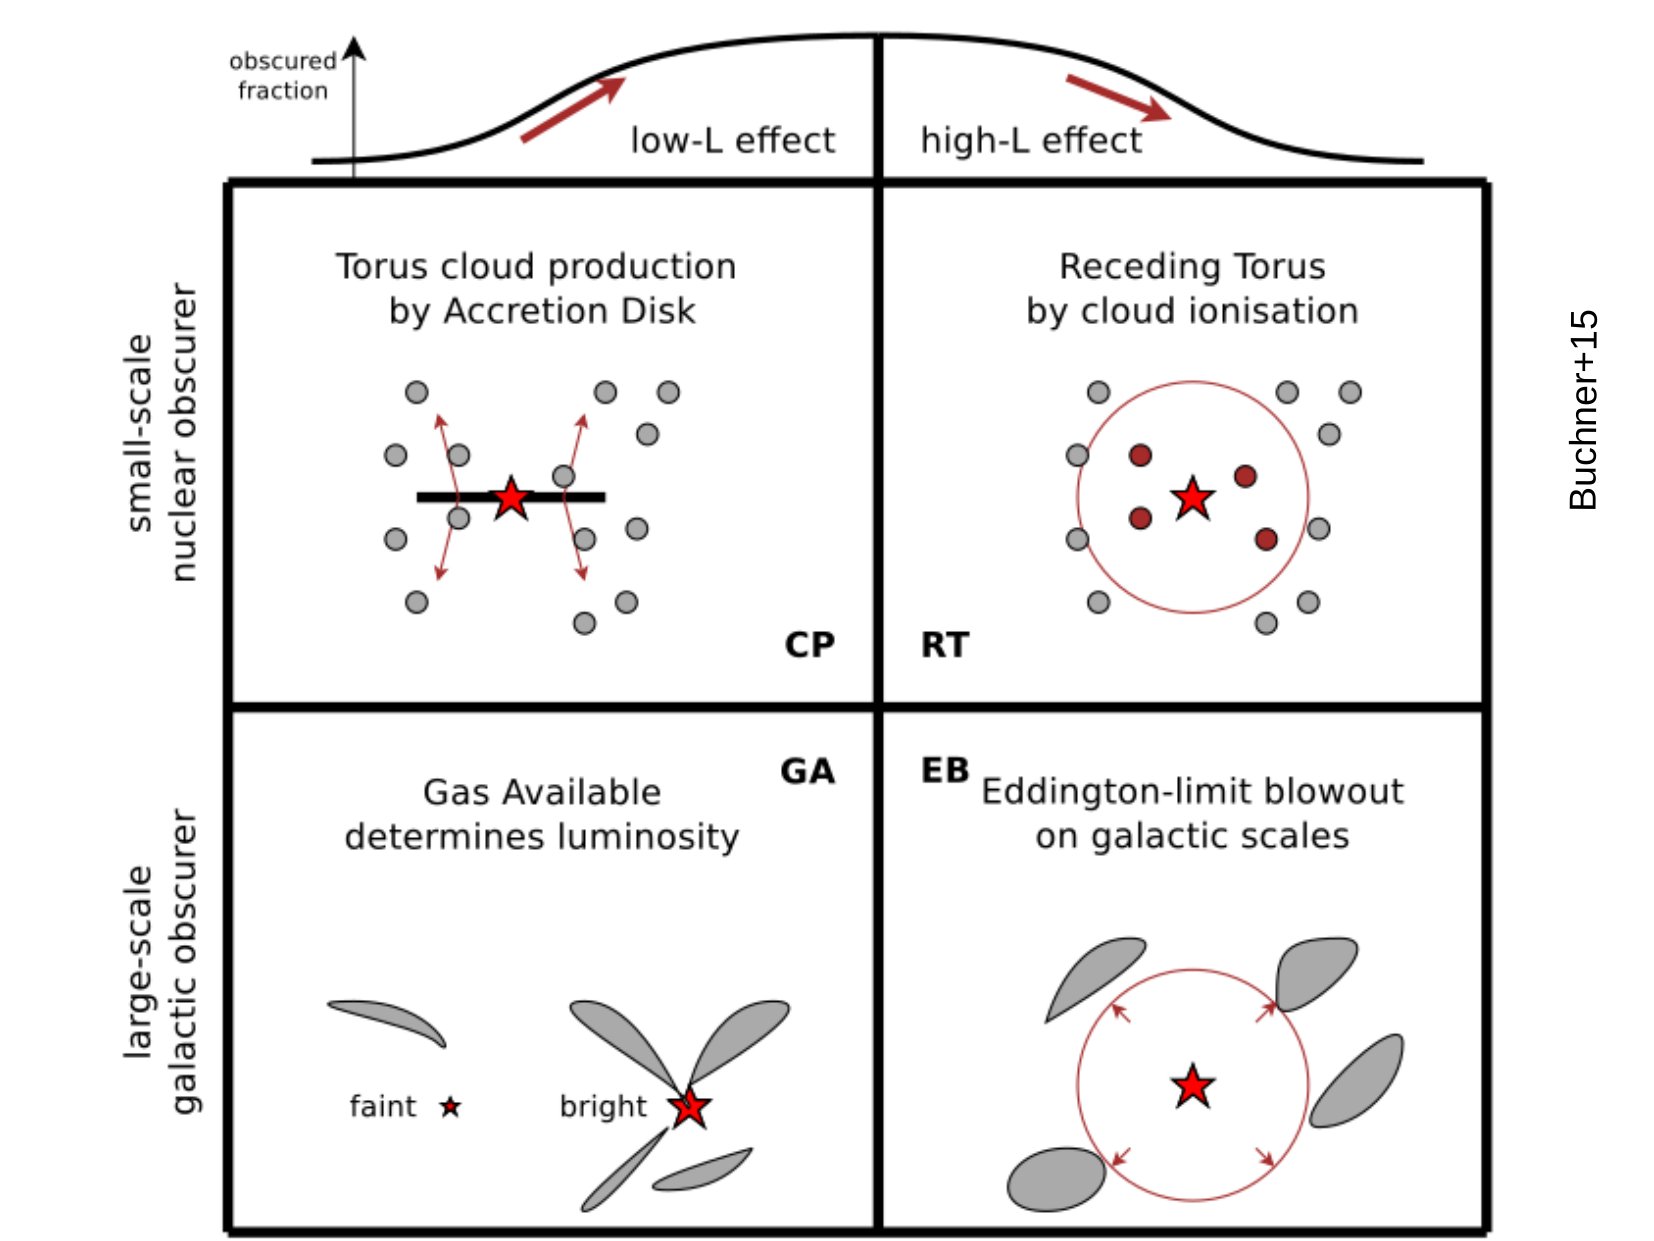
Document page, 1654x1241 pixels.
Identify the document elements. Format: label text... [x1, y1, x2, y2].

text_box Buchner+15 [1553, 294, 1613, 563]
picture [90, 14, 1521, 1241]
